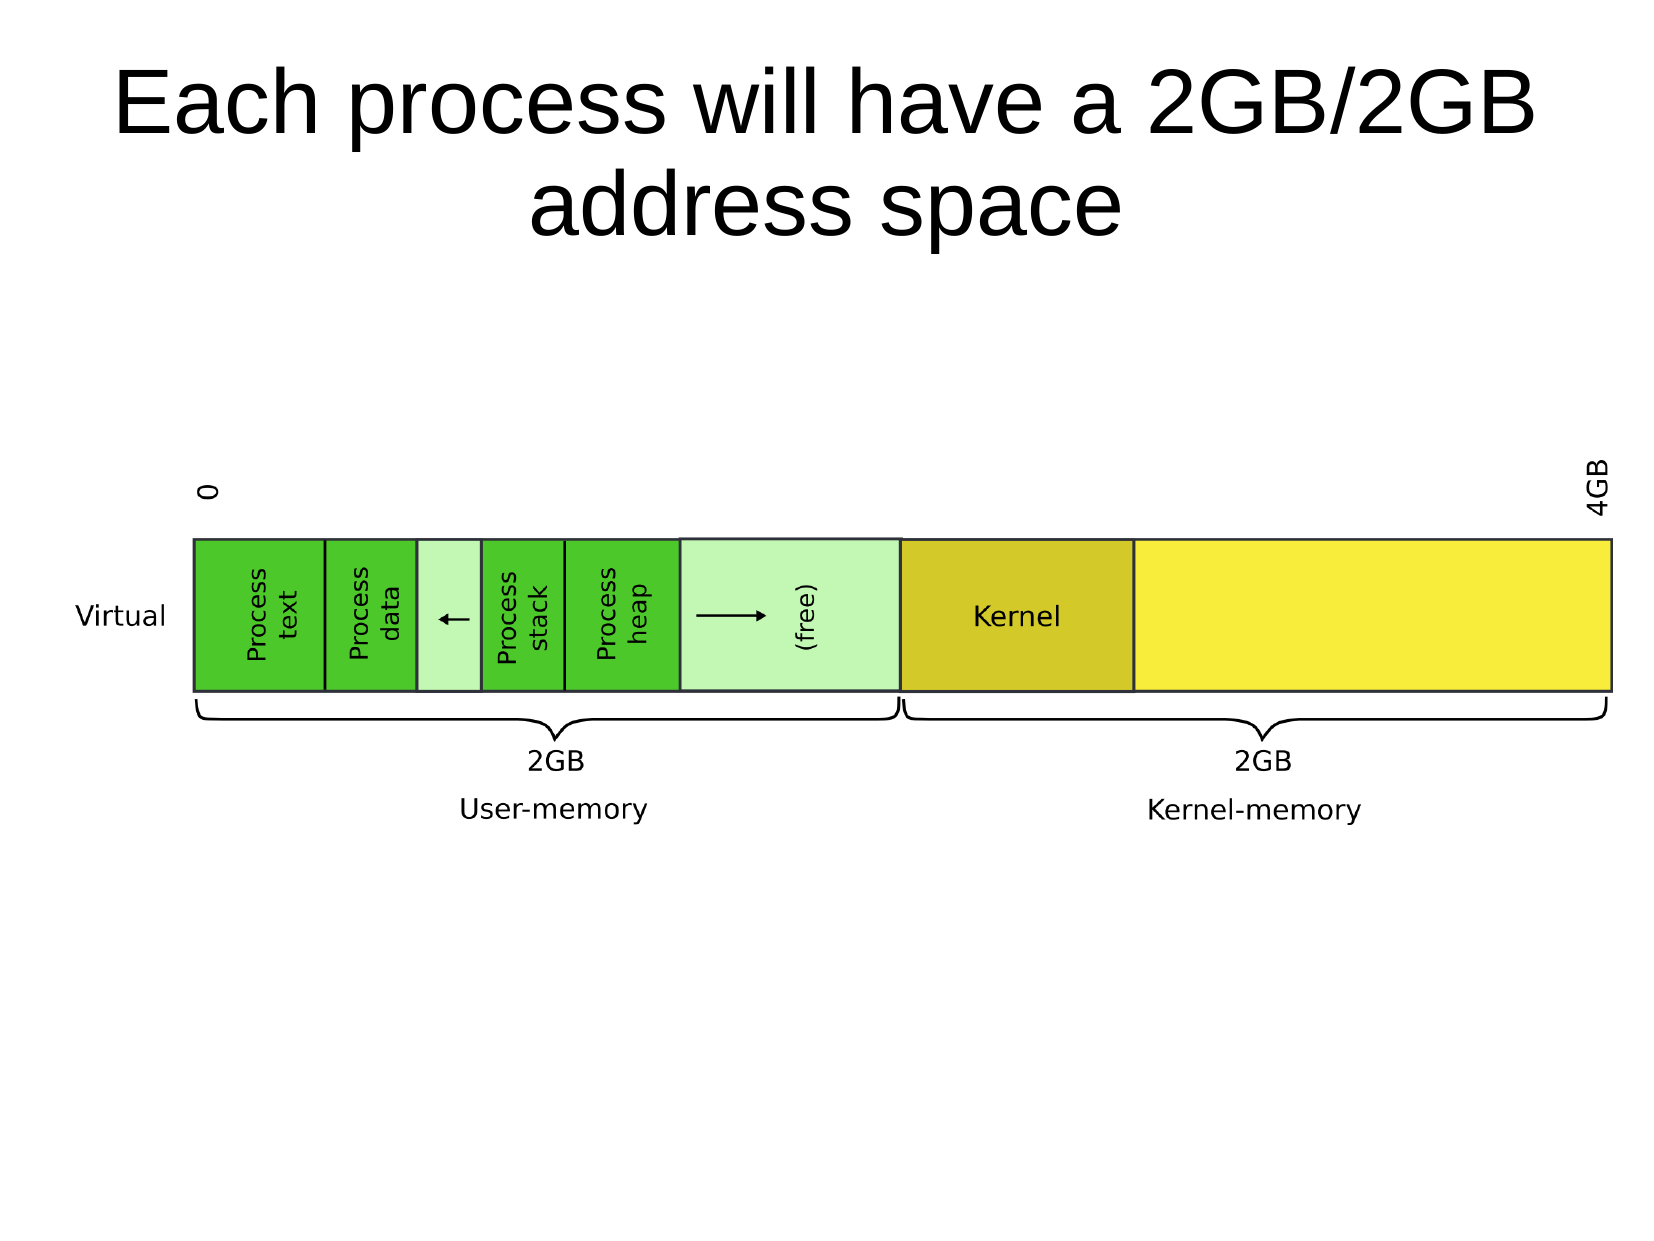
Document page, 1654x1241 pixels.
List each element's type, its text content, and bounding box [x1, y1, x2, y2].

title Each process will have a 2GB/2GB address space [82, 49, 1571, 257]
picture [75, 460, 1613, 826]
